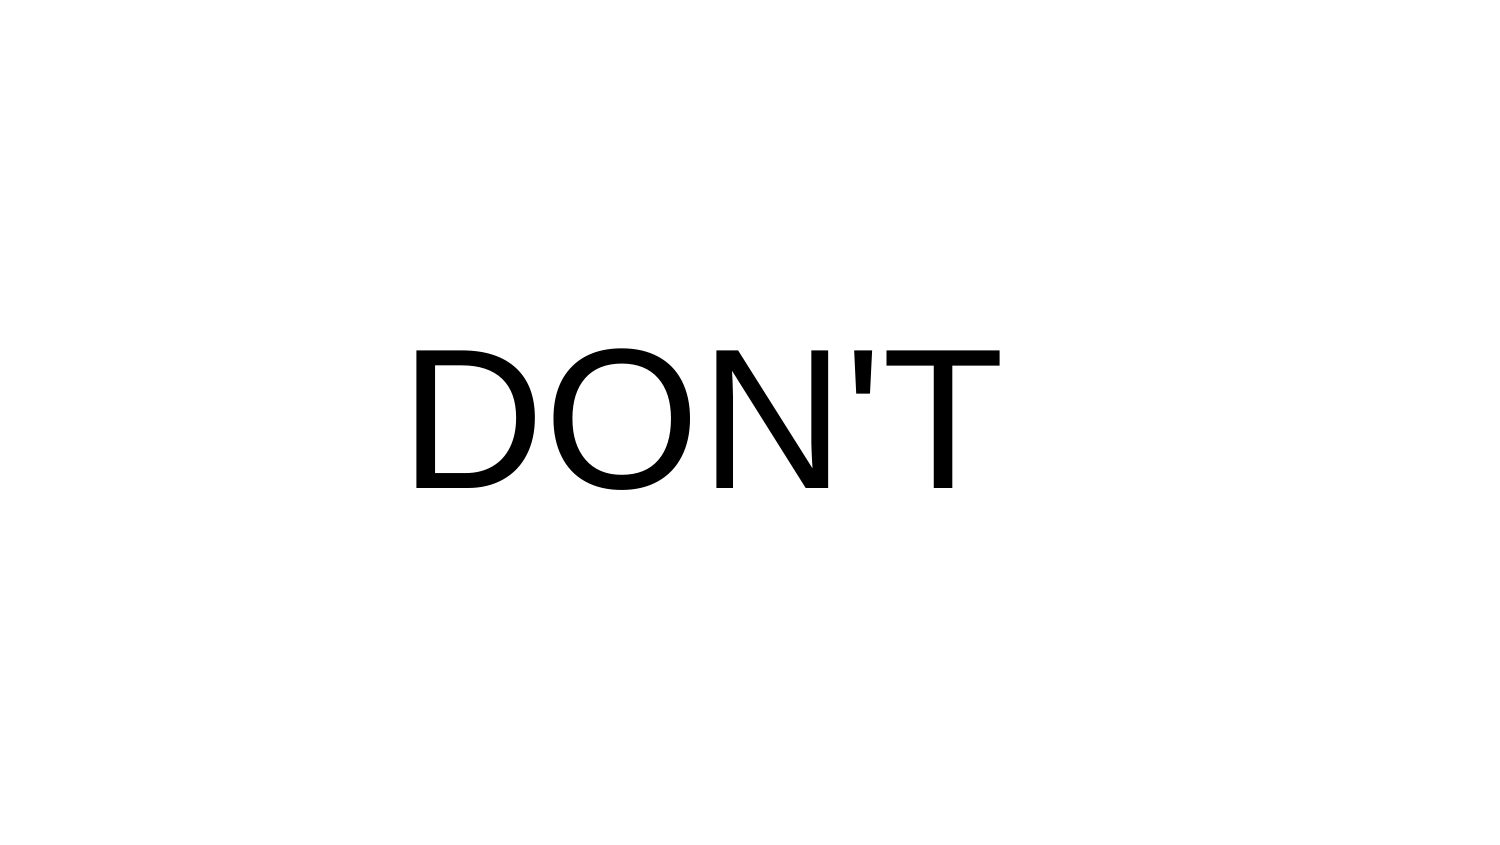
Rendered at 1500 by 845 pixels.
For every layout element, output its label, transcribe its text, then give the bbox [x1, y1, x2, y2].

text_box DON'T [385, 300, 1021, 539]
